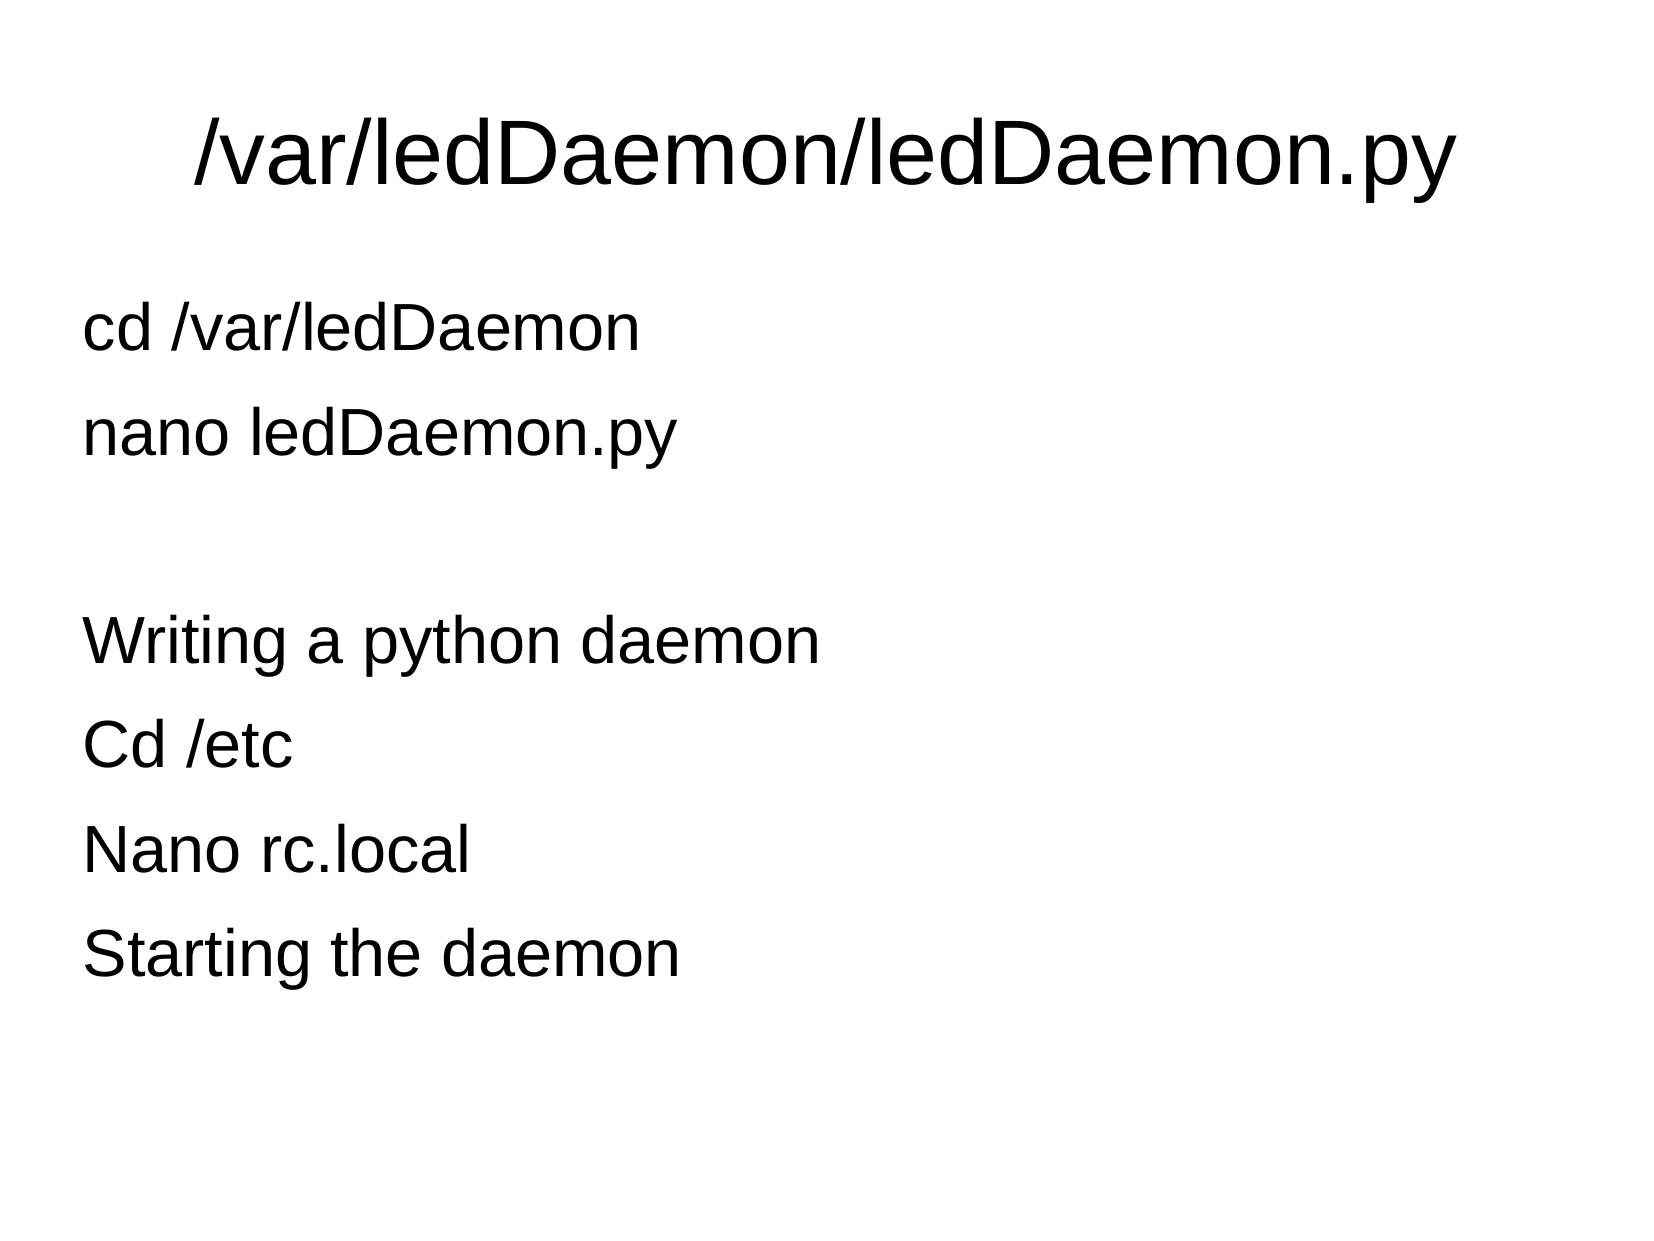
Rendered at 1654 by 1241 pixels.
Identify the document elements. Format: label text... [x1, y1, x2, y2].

title /var/ledDaemon/ledDaemon.py [82, 49, 1571, 257]
list cd /var/ledDaemon nano ledDaemon.py Writing a python daemon Cd /etc Nano rc.local Starting the daemon [82, 290, 1538, 1010]
